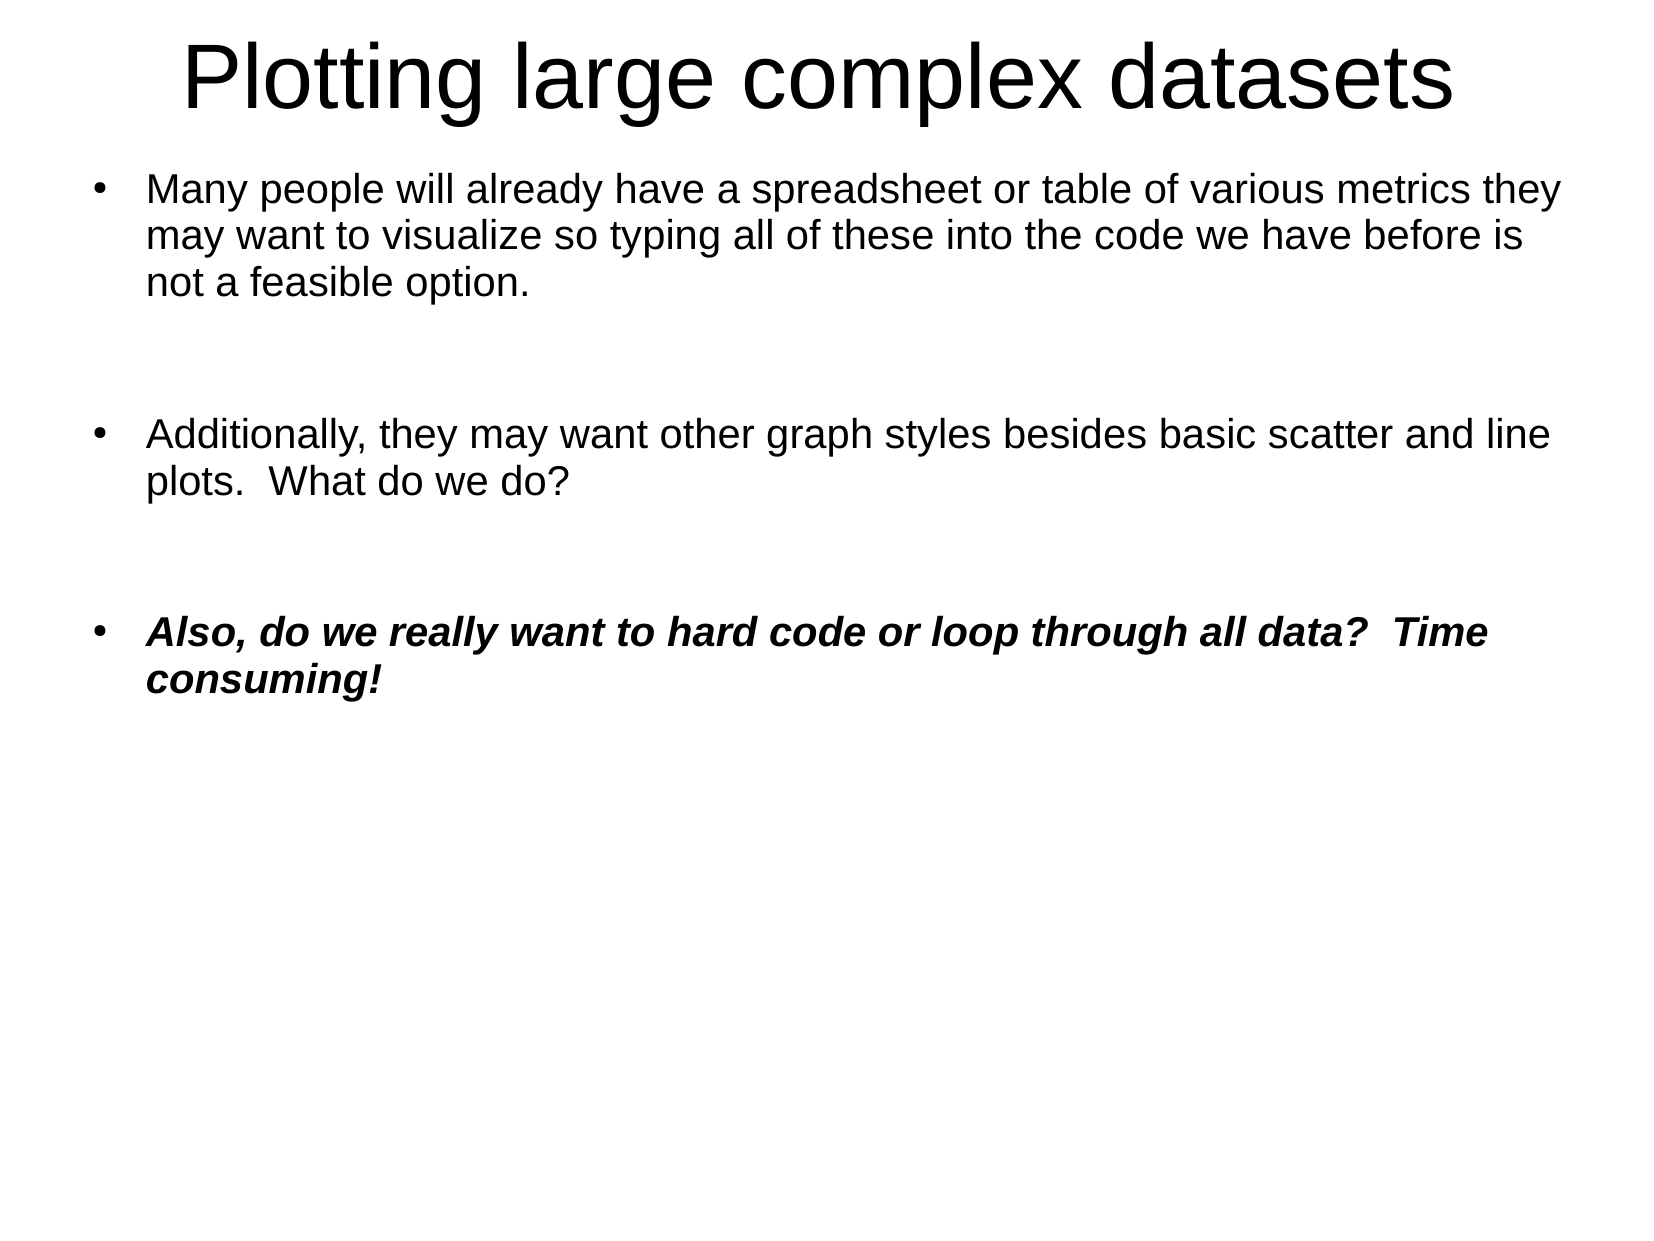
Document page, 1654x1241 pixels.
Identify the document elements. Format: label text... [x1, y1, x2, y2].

title Plotting large complex datasets [75, 0, 1564, 165]
list Many people will already have a spreadsheet or table of various metrics they may want to visualize so typing all of these into the code we have before is not a feasible option. Additionally, they may want other graph styles besides basic scatter and line plots. What do we do? Also, do we really want to hard code or loop through all data? Time consuming! [75, 165, 1564, 886]
